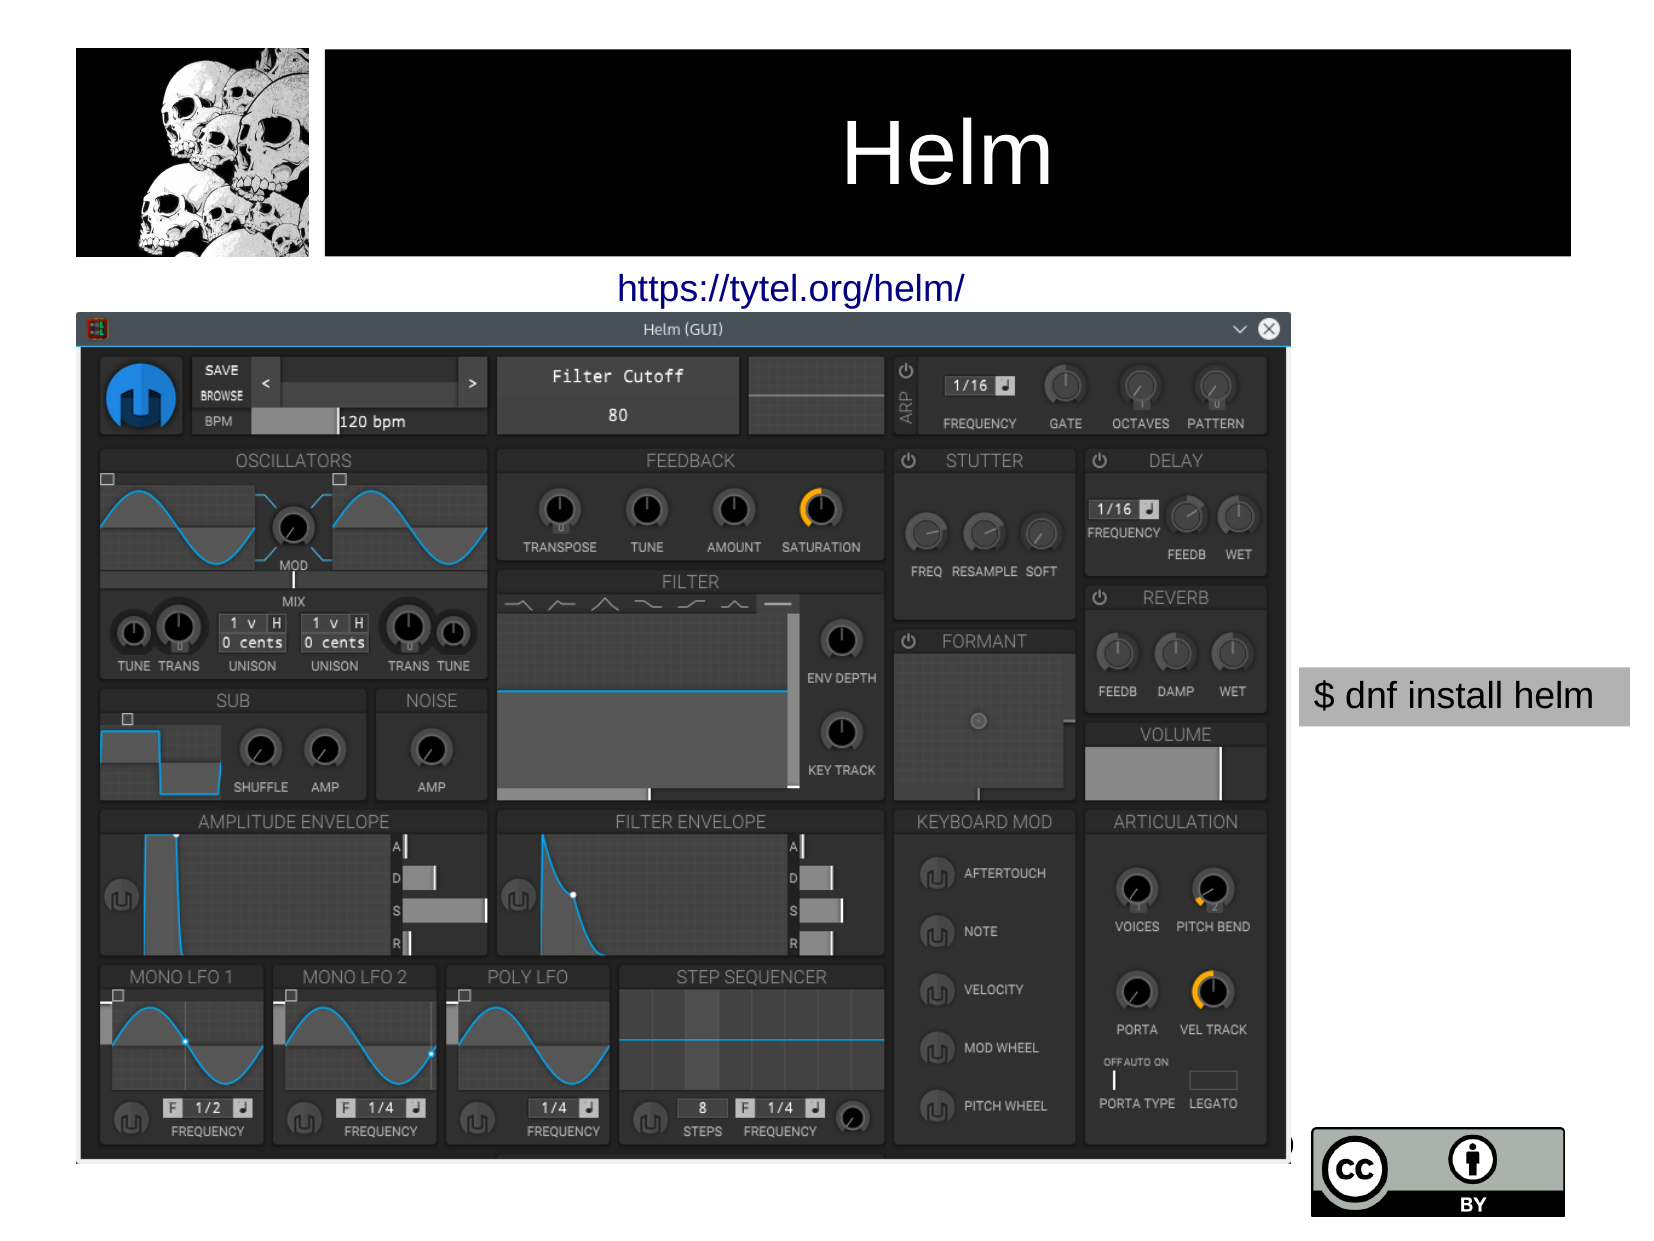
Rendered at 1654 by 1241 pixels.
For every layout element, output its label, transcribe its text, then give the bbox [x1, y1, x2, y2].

picture [76, 48, 309, 257]
picture [76, 312, 1291, 1164]
picture [1311, 1127, 1565, 1217]
title Helm [324, 49, 1571, 257]
text_box https://tytel.org/helm/ [602, 259, 1016, 317]
text_box $ dnf install helm [1299, 667, 1630, 727]
